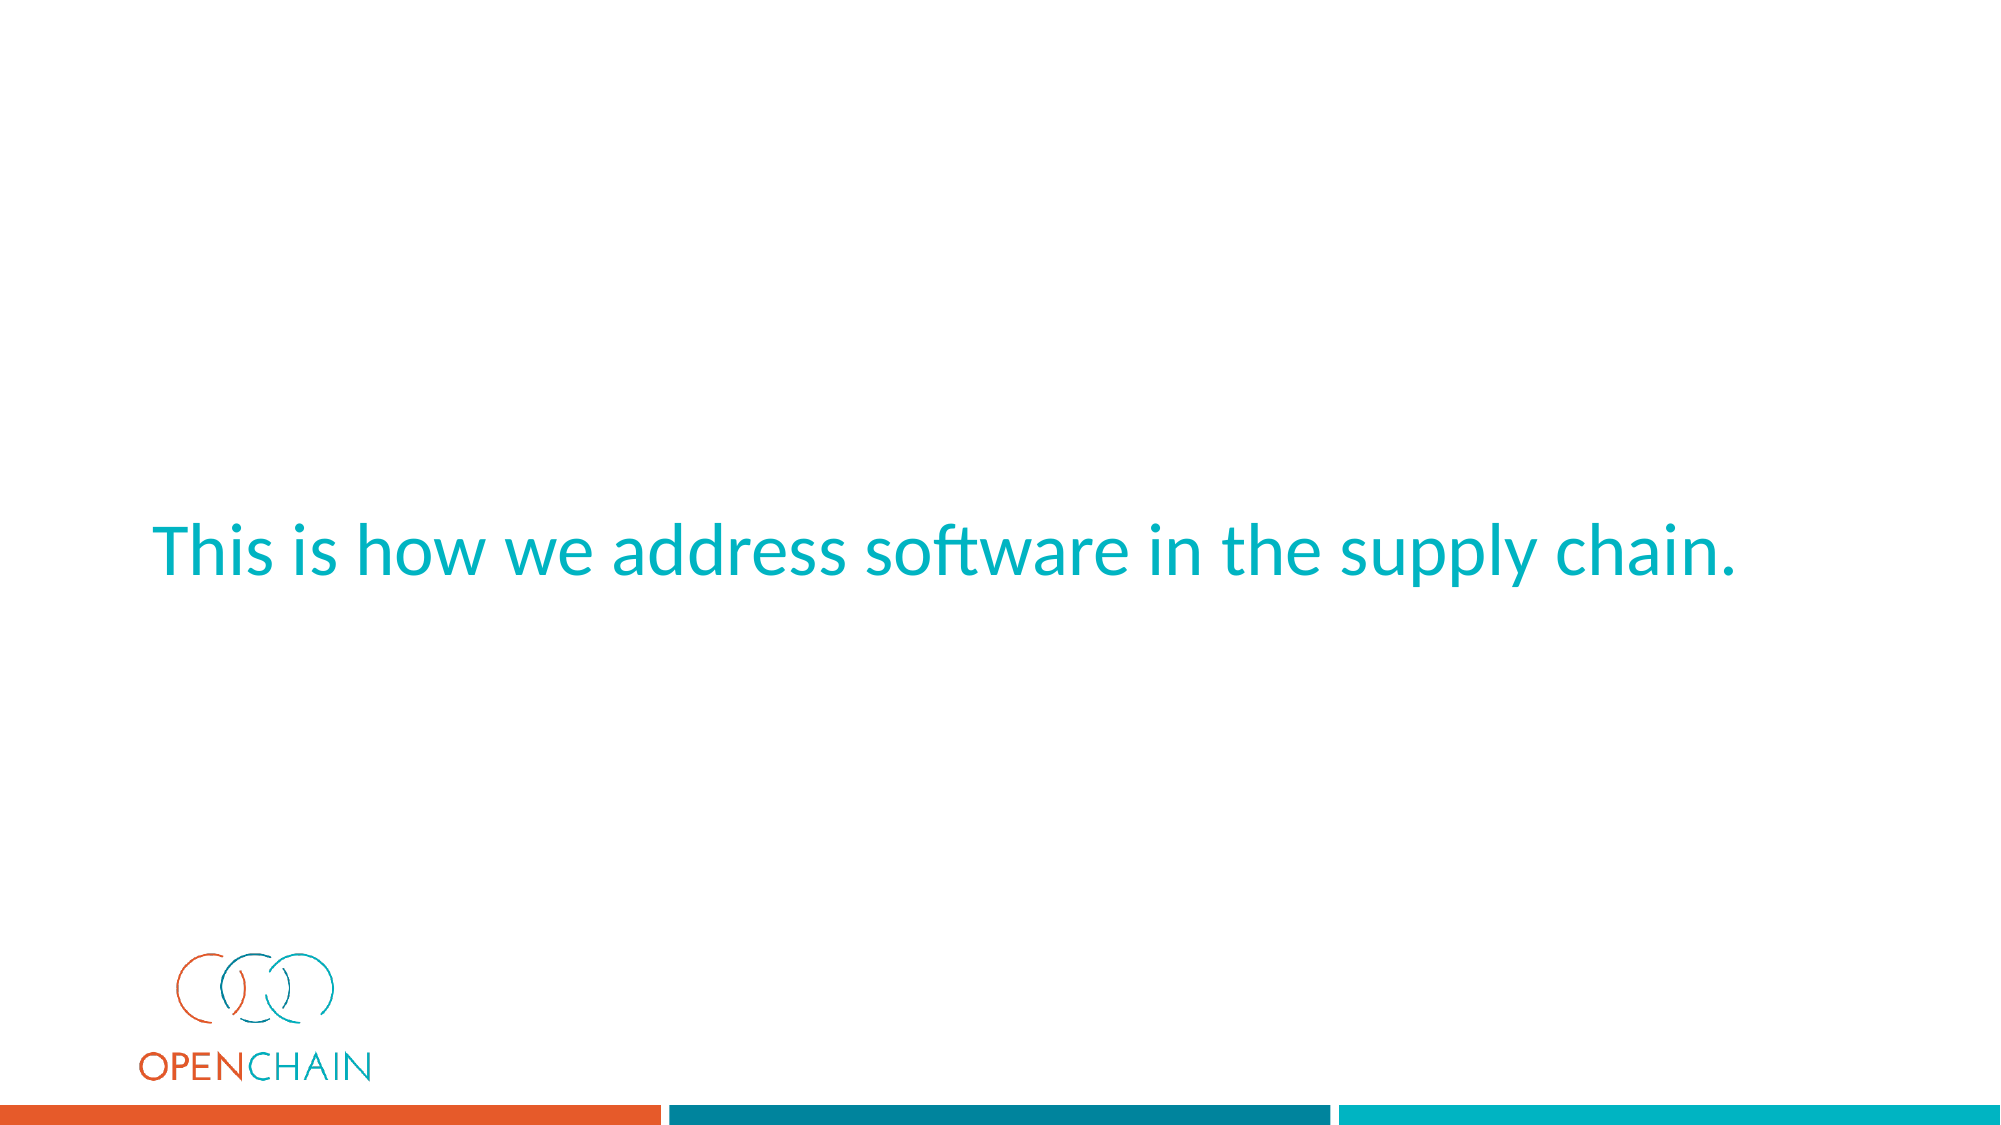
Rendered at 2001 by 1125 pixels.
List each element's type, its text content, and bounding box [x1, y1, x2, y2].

picture [137, 951, 372, 1082]
title This is how we address software in the supply chain. [137, 376, 1863, 727]
